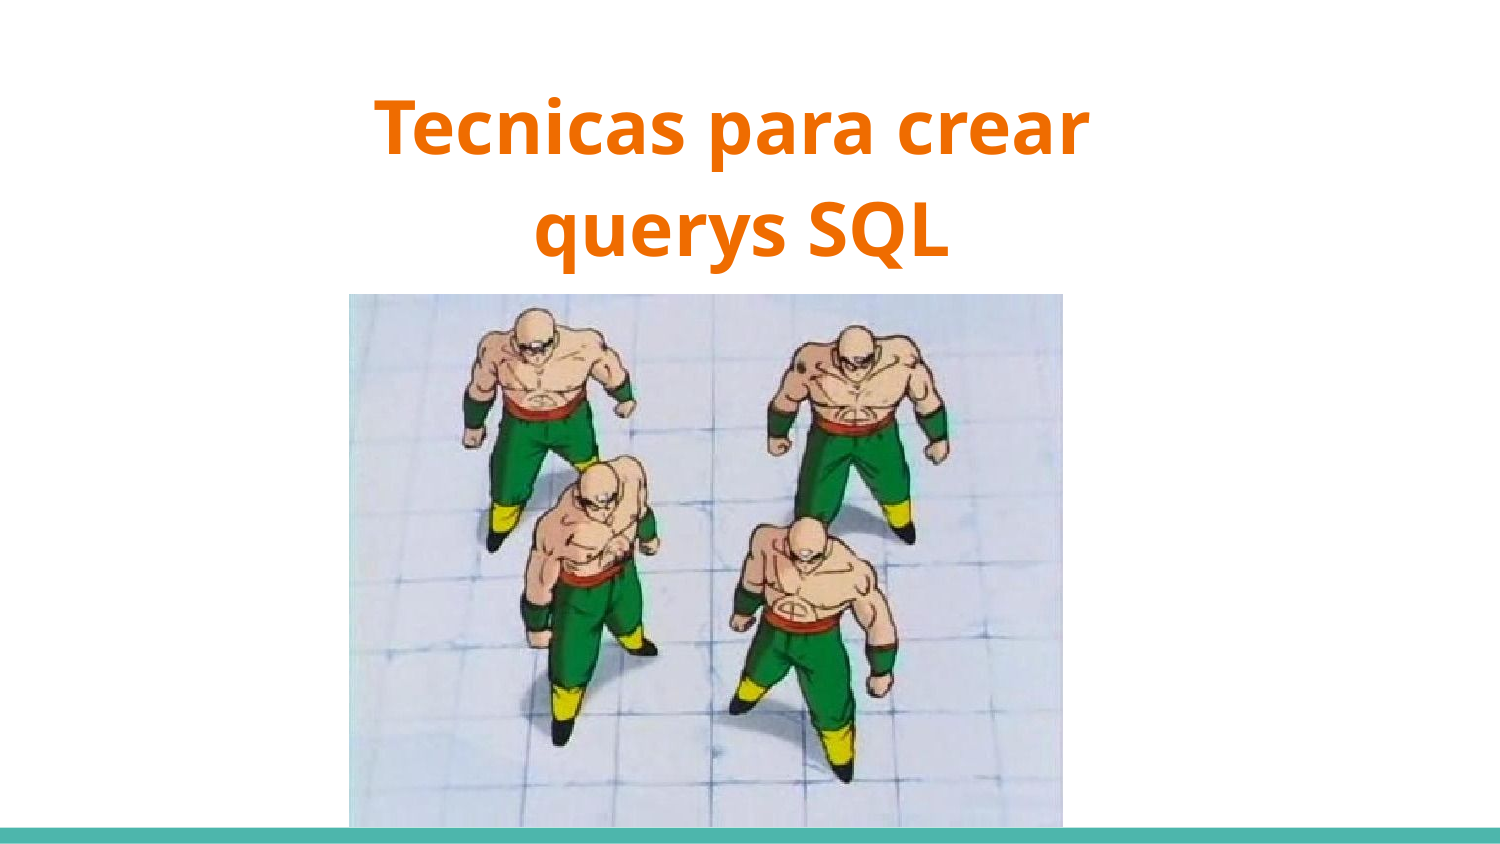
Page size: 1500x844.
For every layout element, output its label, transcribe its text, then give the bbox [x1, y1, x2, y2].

title Tecnicas para crear querys SQL [7, 59, 1477, 367]
picture [349, 294, 1063, 827]
